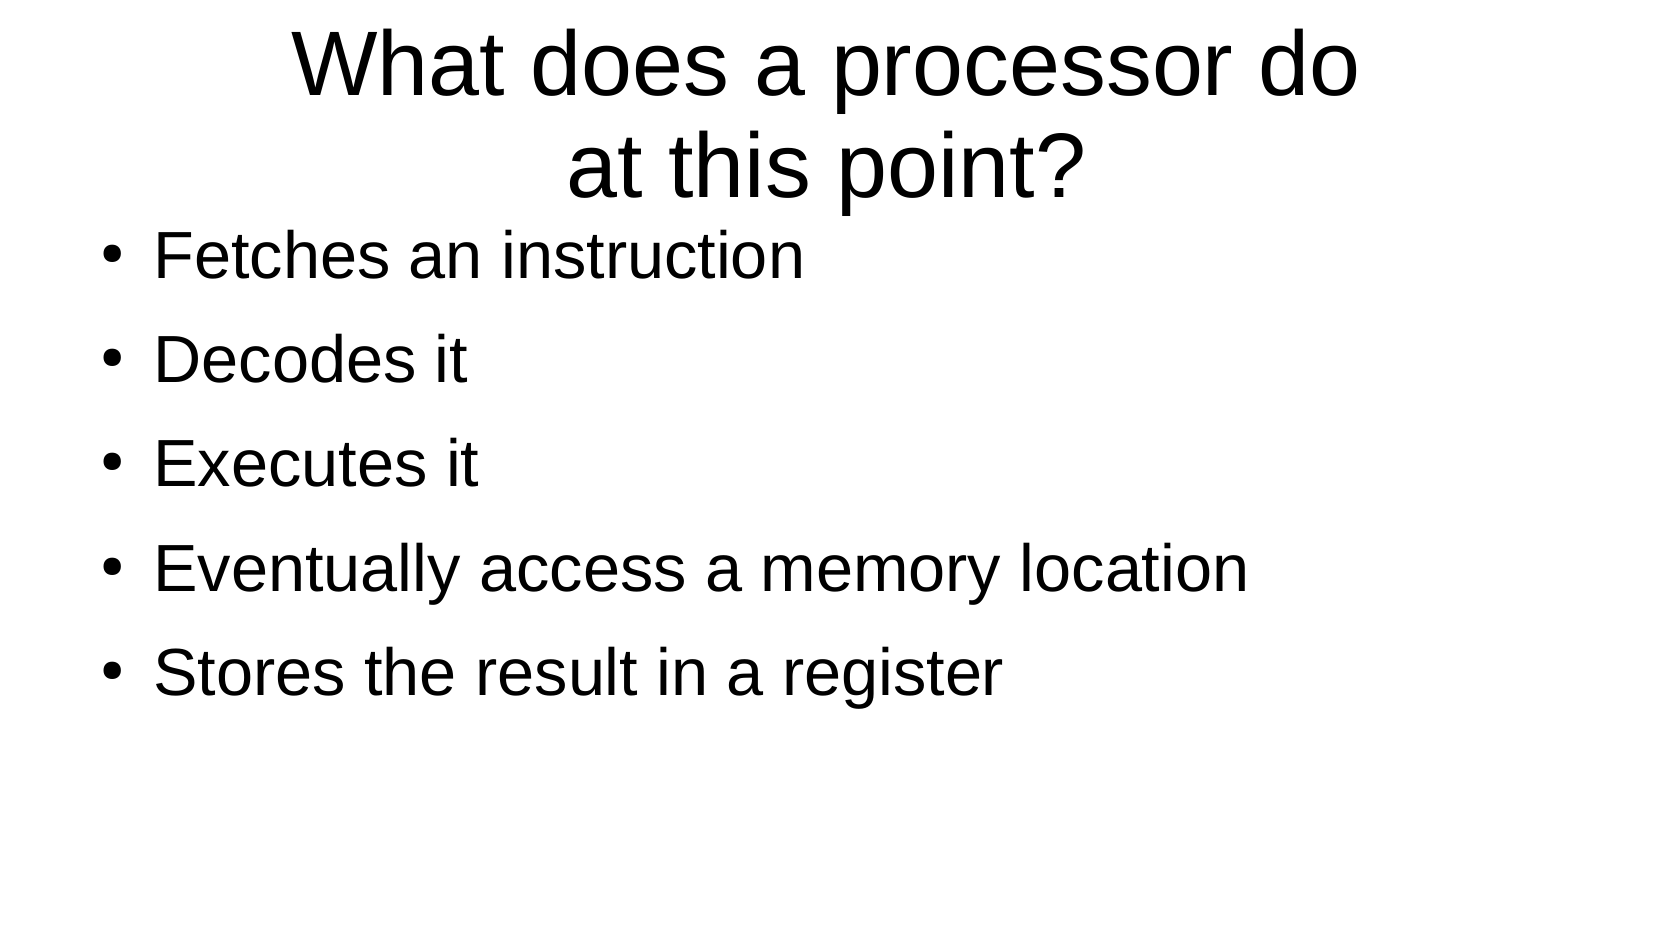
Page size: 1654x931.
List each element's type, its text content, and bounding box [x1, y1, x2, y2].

list Fetches an instruction Decodes it Executes it Eventually access a memory location Stores the result in a register [82, 217, 1571, 758]
title What does a processor do at this point? [82, 12, 1571, 217]
